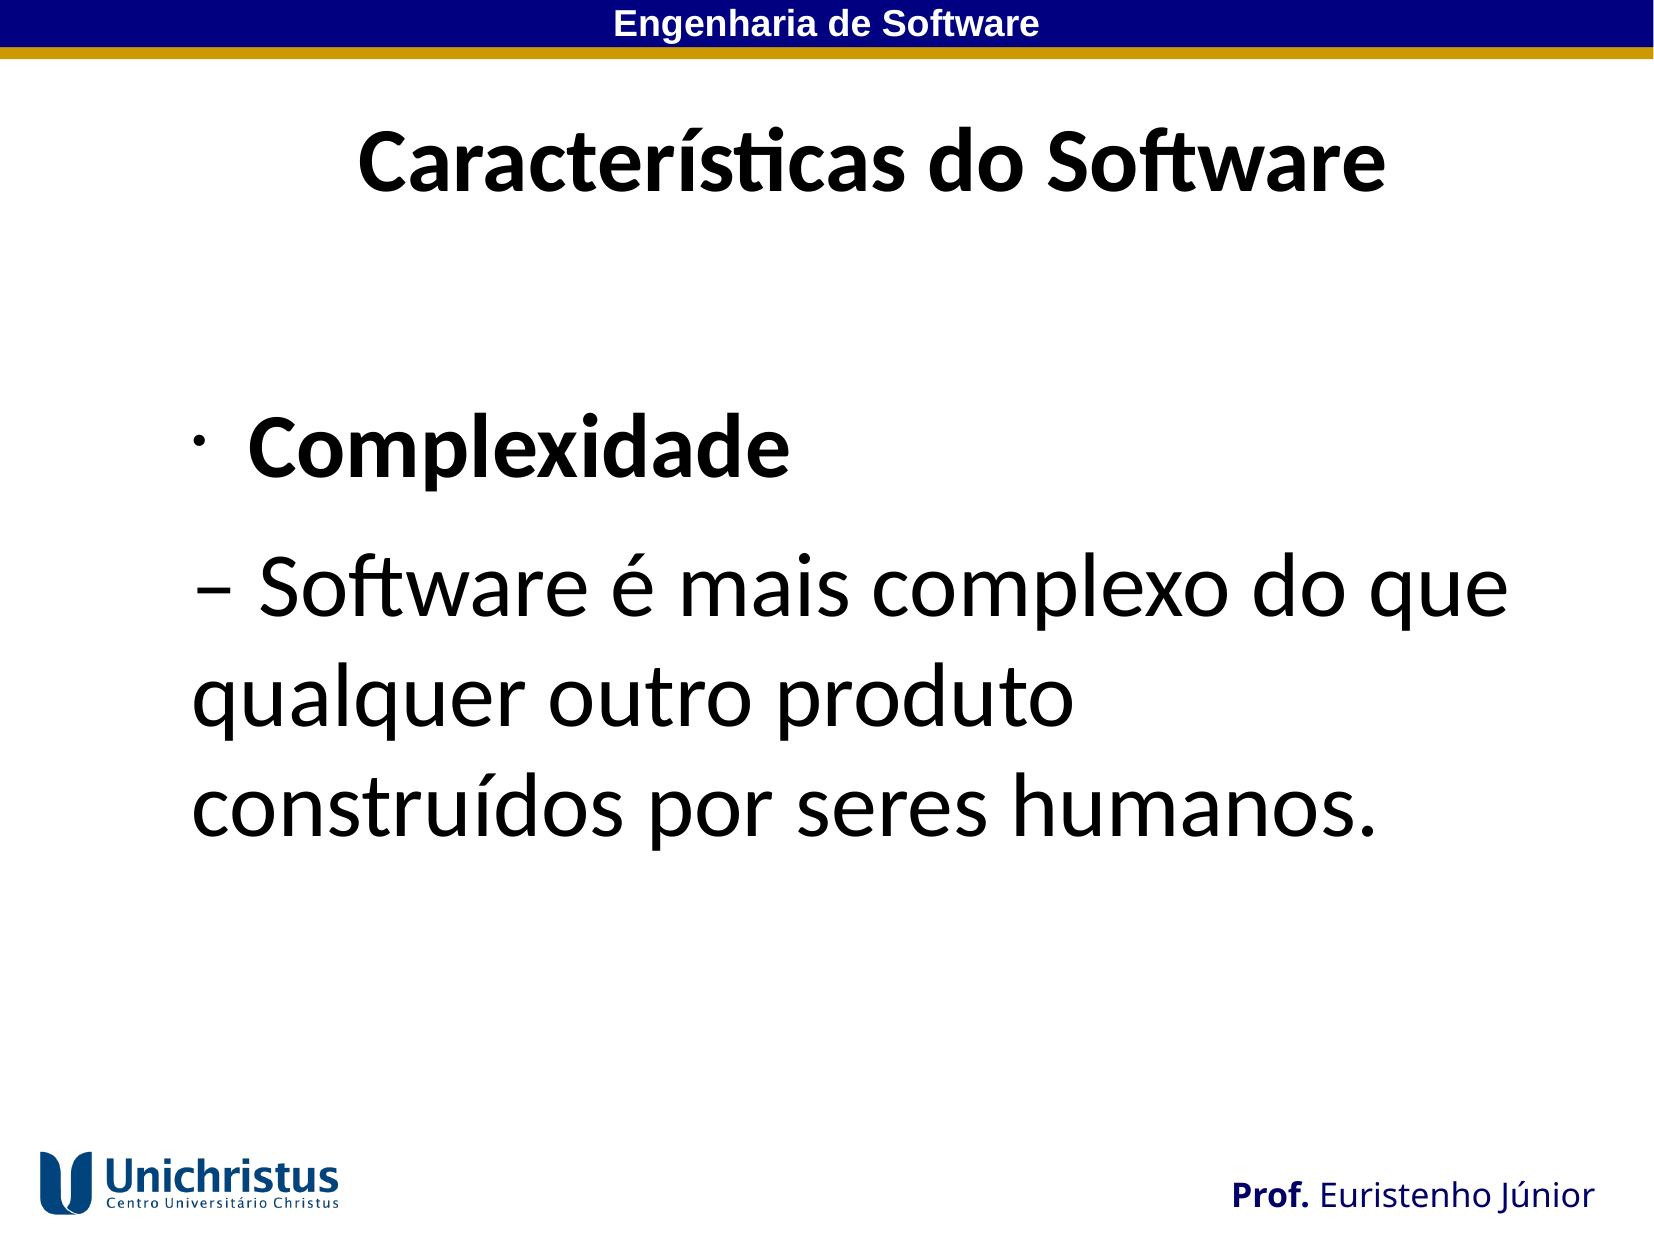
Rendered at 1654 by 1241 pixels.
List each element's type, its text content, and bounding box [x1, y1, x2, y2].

picture [35, 1148, 343, 1217]
list Complexidade – Software é mais complexo do que qualquer outro produto construídos por seres humanos. [177, 377, 1528, 864]
text_box [0, 48, 1654, 60]
text_box Prof. Euristenho Júnior [1216, 1163, 1654, 1224]
title Características do Software [165, 92, 1583, 275]
text_box Engenharia de Software [0, 0, 1654, 48]
